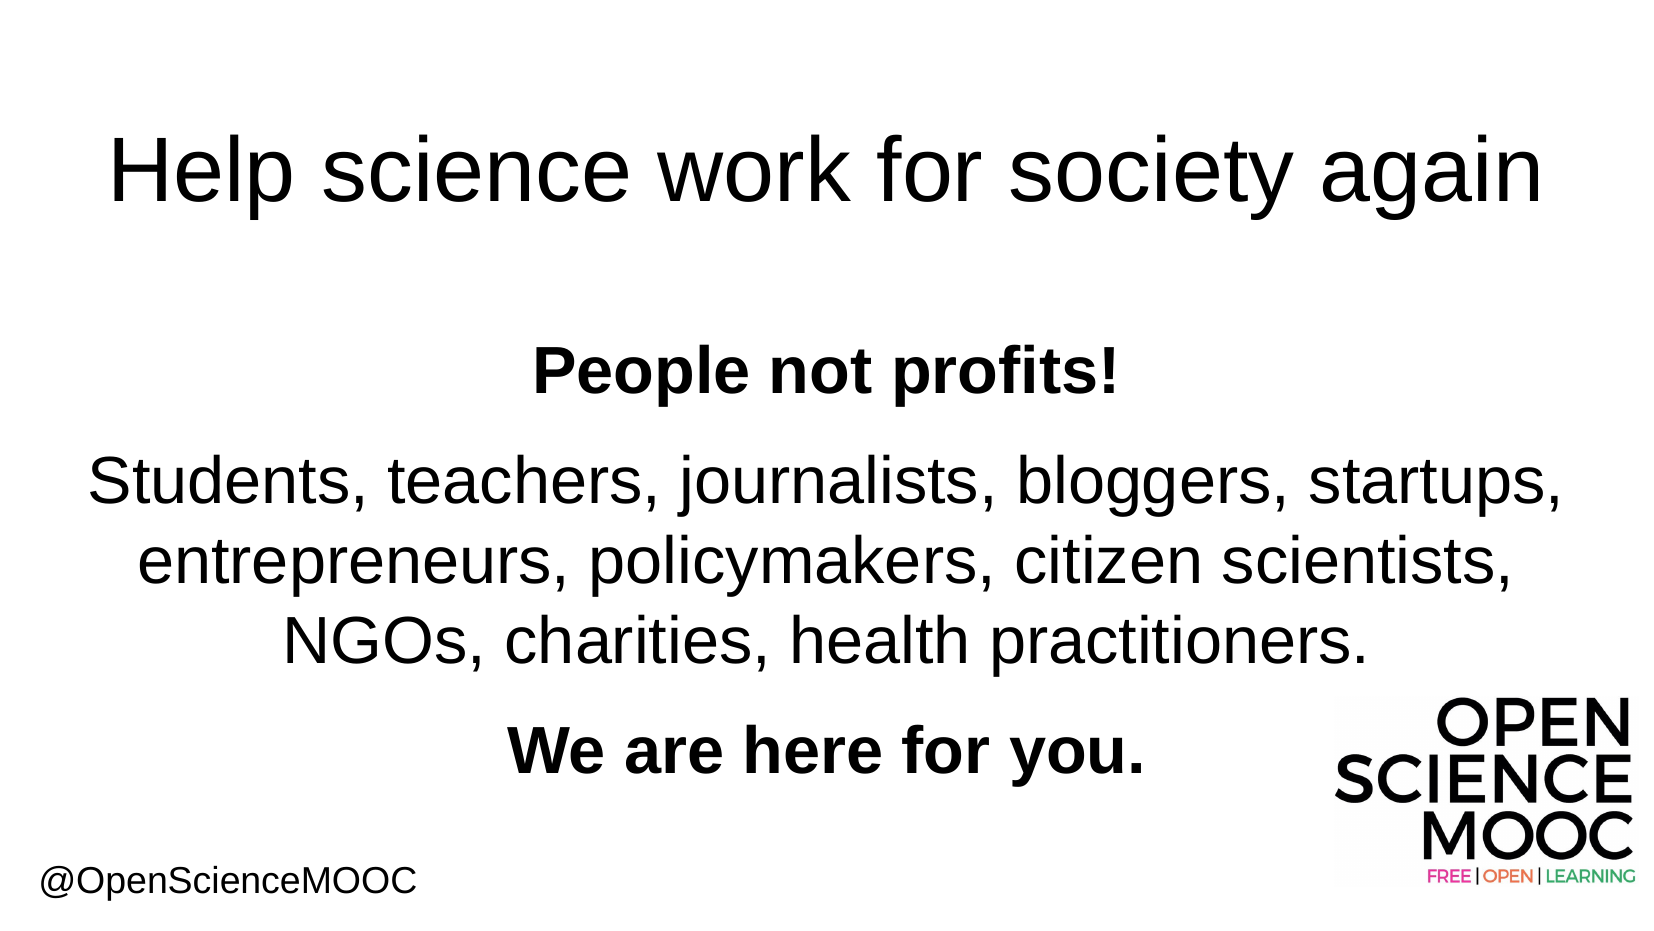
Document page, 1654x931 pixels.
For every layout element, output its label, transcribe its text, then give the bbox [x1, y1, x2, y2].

list People not profits! Students, teachers, journalists, bloggers, startups, entrepreneurs, policymakers, citizen scientists, NGOs, charities, health practitioners. We are here for you. [82, 217, 1571, 867]
picture [1334, 696, 1639, 887]
title Help science work for society again [82, 61, 1571, 217]
text_box @OpenScienceMOOC [23, 852, 444, 910]
